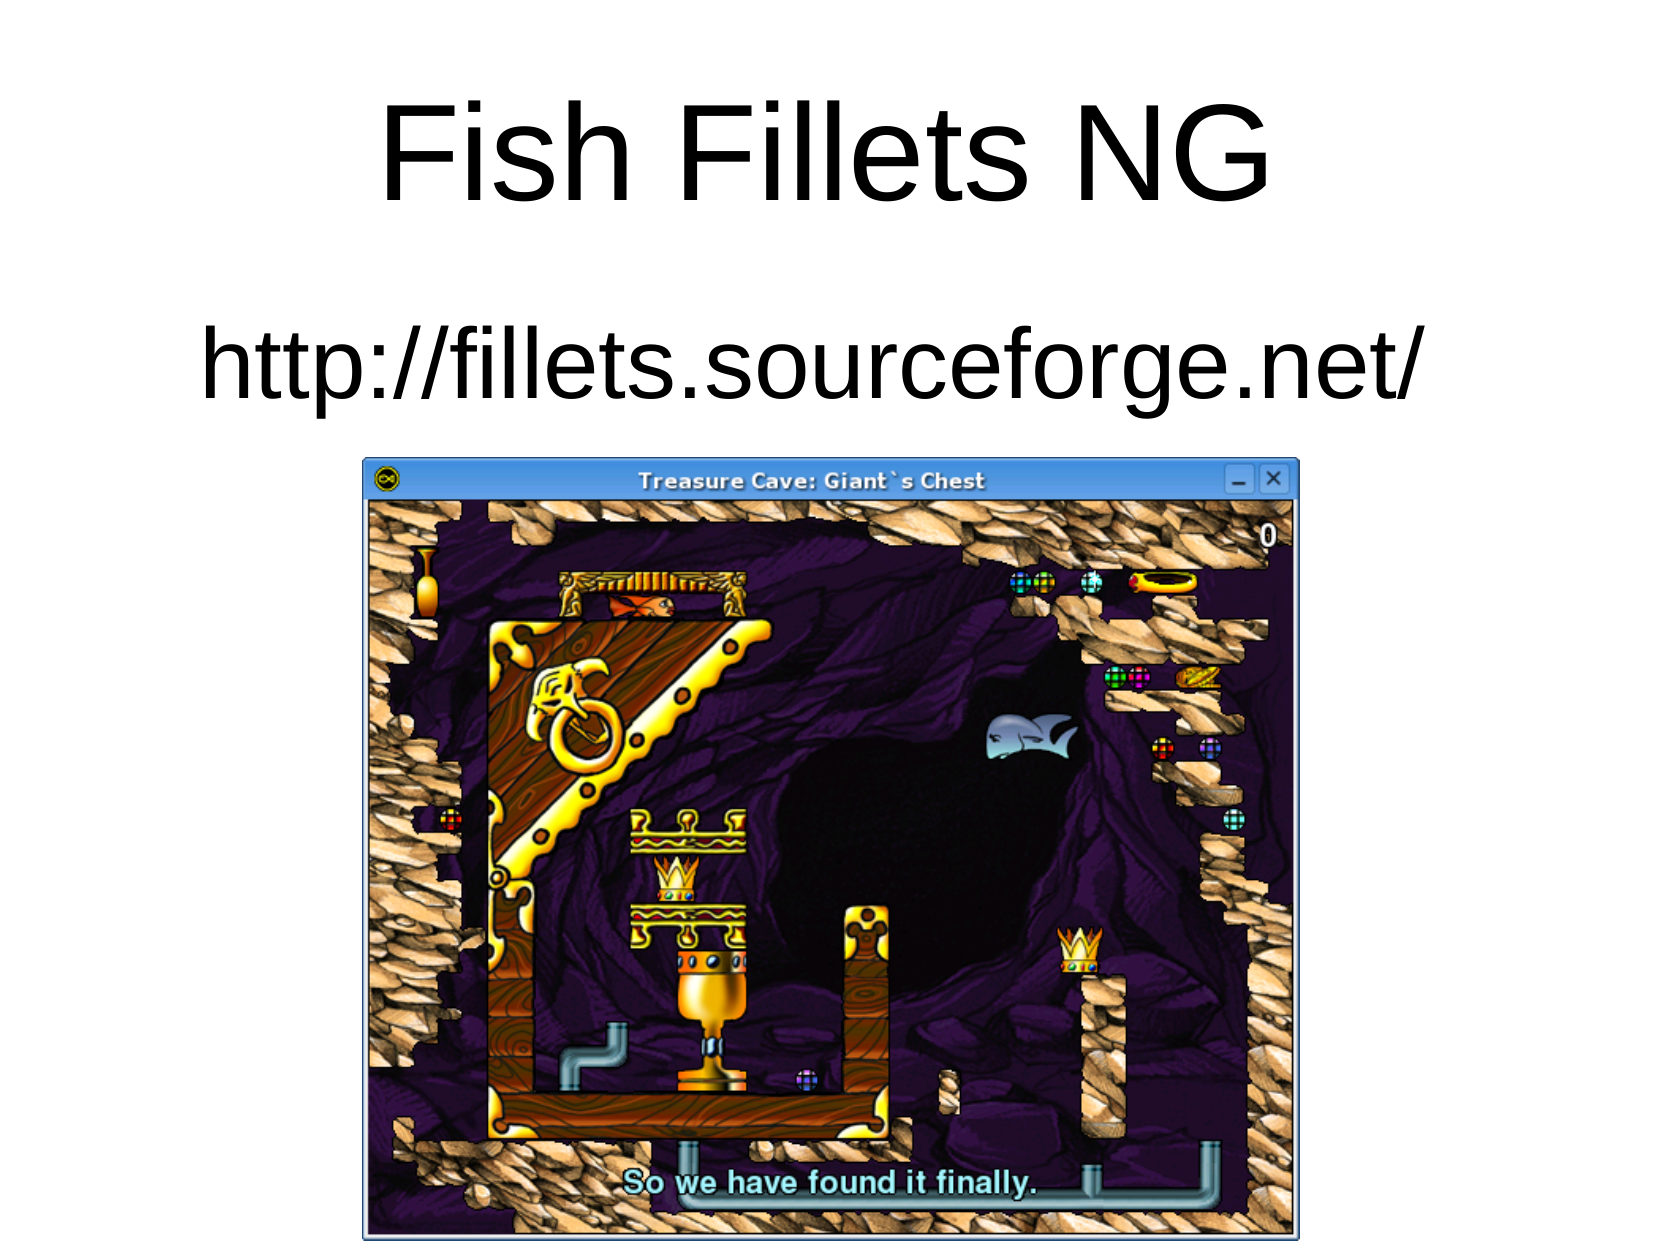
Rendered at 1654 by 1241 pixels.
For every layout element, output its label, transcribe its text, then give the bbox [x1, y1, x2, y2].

subtitle http://fillets.sourceforge.net/ [82, 290, 1571, 1109]
title Fish Fillets NG [82, 49, 1571, 257]
picture [362, 457, 1300, 1241]
